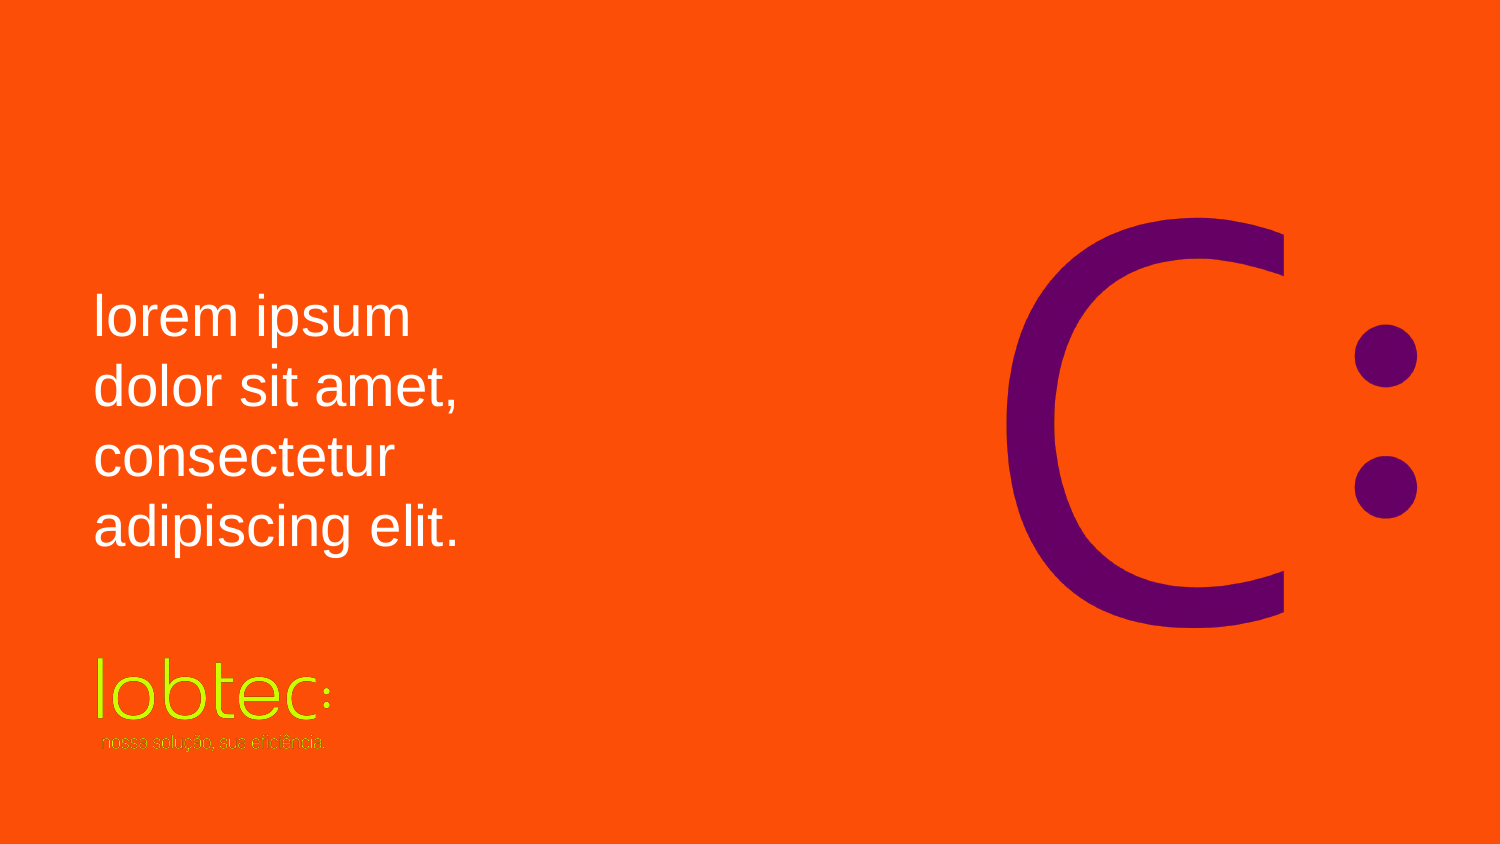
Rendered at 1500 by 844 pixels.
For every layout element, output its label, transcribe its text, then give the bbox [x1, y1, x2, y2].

picture [843, 215, 1500, 630]
picture [81, 641, 346, 766]
title lorem ipsum dolor sit amet, consectetur adipiscing elit. [78, 0, 553, 566]
